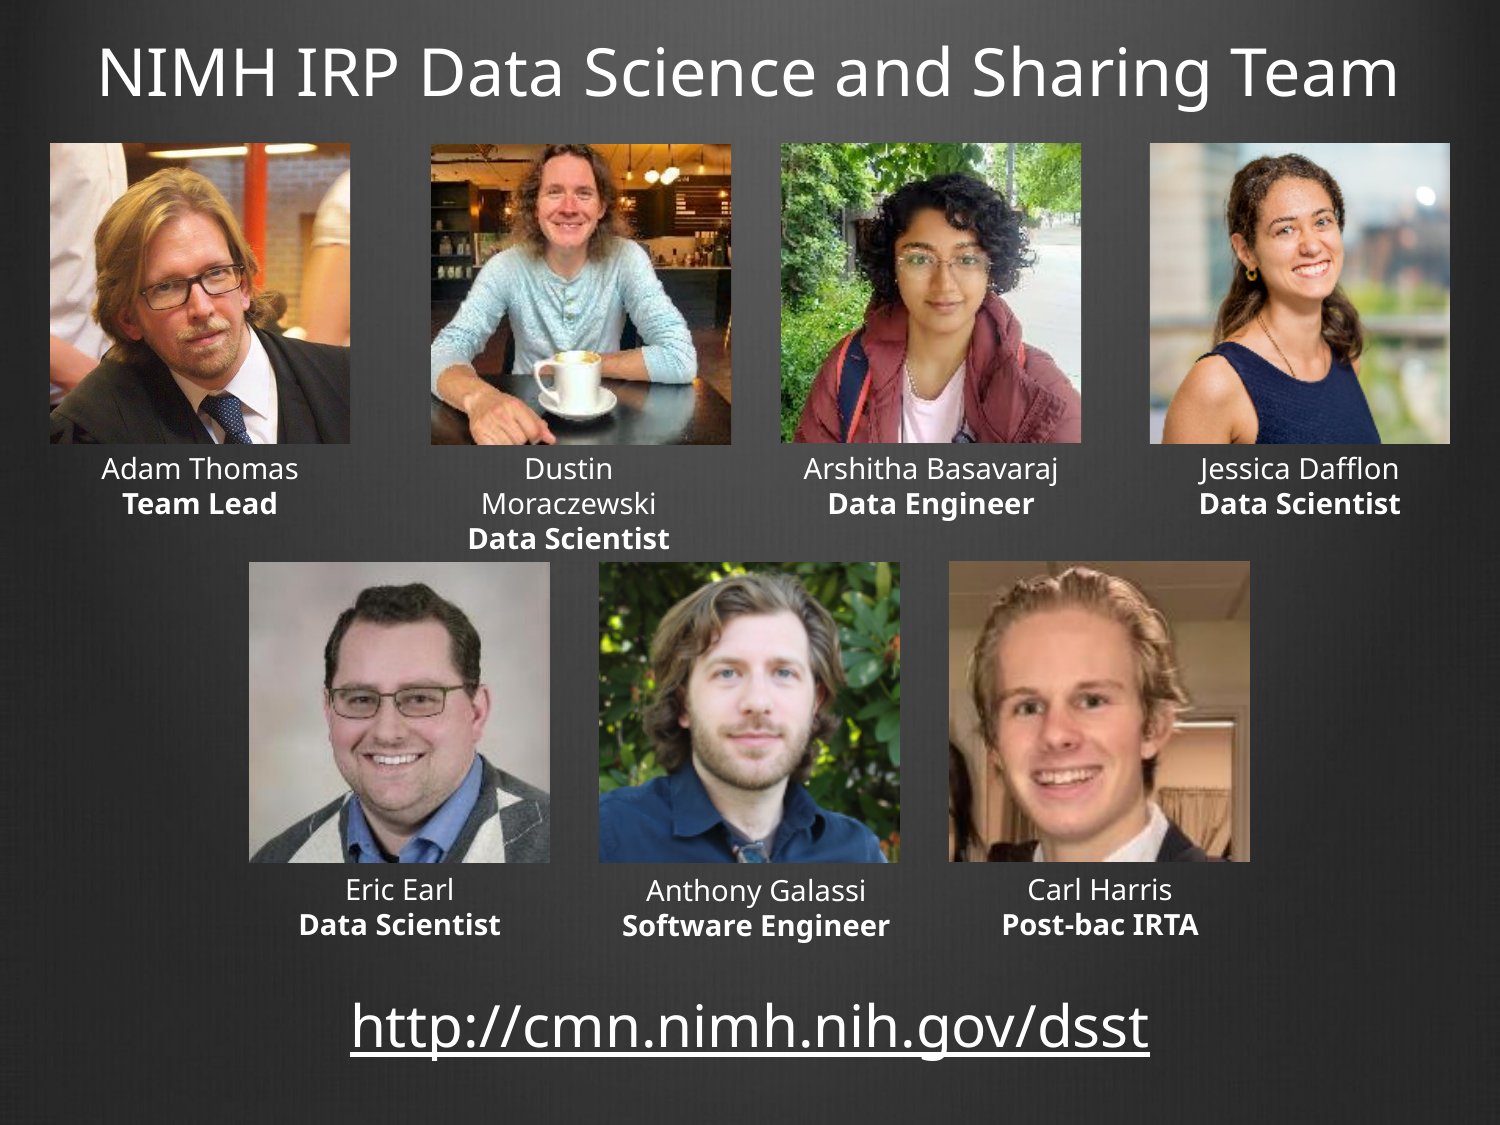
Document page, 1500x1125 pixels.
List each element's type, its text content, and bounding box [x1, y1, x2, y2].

picture [599, 562, 900, 863]
picture [949, 561, 1250, 862]
text_box Jessica Dafflon Data Scientist [1149, 443, 1450, 529]
text_box Carl Harris Post-bac IRTA [950, 863, 1251, 950]
picture [1149, 143, 1450, 443]
picture [50, 144, 351, 443]
picture [431, 144, 732, 445]
text_box http://cmn.nimh.nih.gov/dsst [0, 981, 1500, 1068]
text_box Dustin Moraczewski Data Scientist [418, 443, 719, 529]
text_box Anthony Galassi Software Engineer [606, 864, 907, 951]
text_box Eric Earl Data Scientist [249, 863, 550, 950]
text_box Adam Thomas Team Lead [50, 443, 351, 529]
text_box NIMH IRP Data Science and Sharing Team [0, 0, 1500, 144]
picture [781, 143, 1082, 443]
text_box Arshitha Basavaraj Data Engineer [781, 443, 1082, 529]
picture [249, 562, 550, 863]
